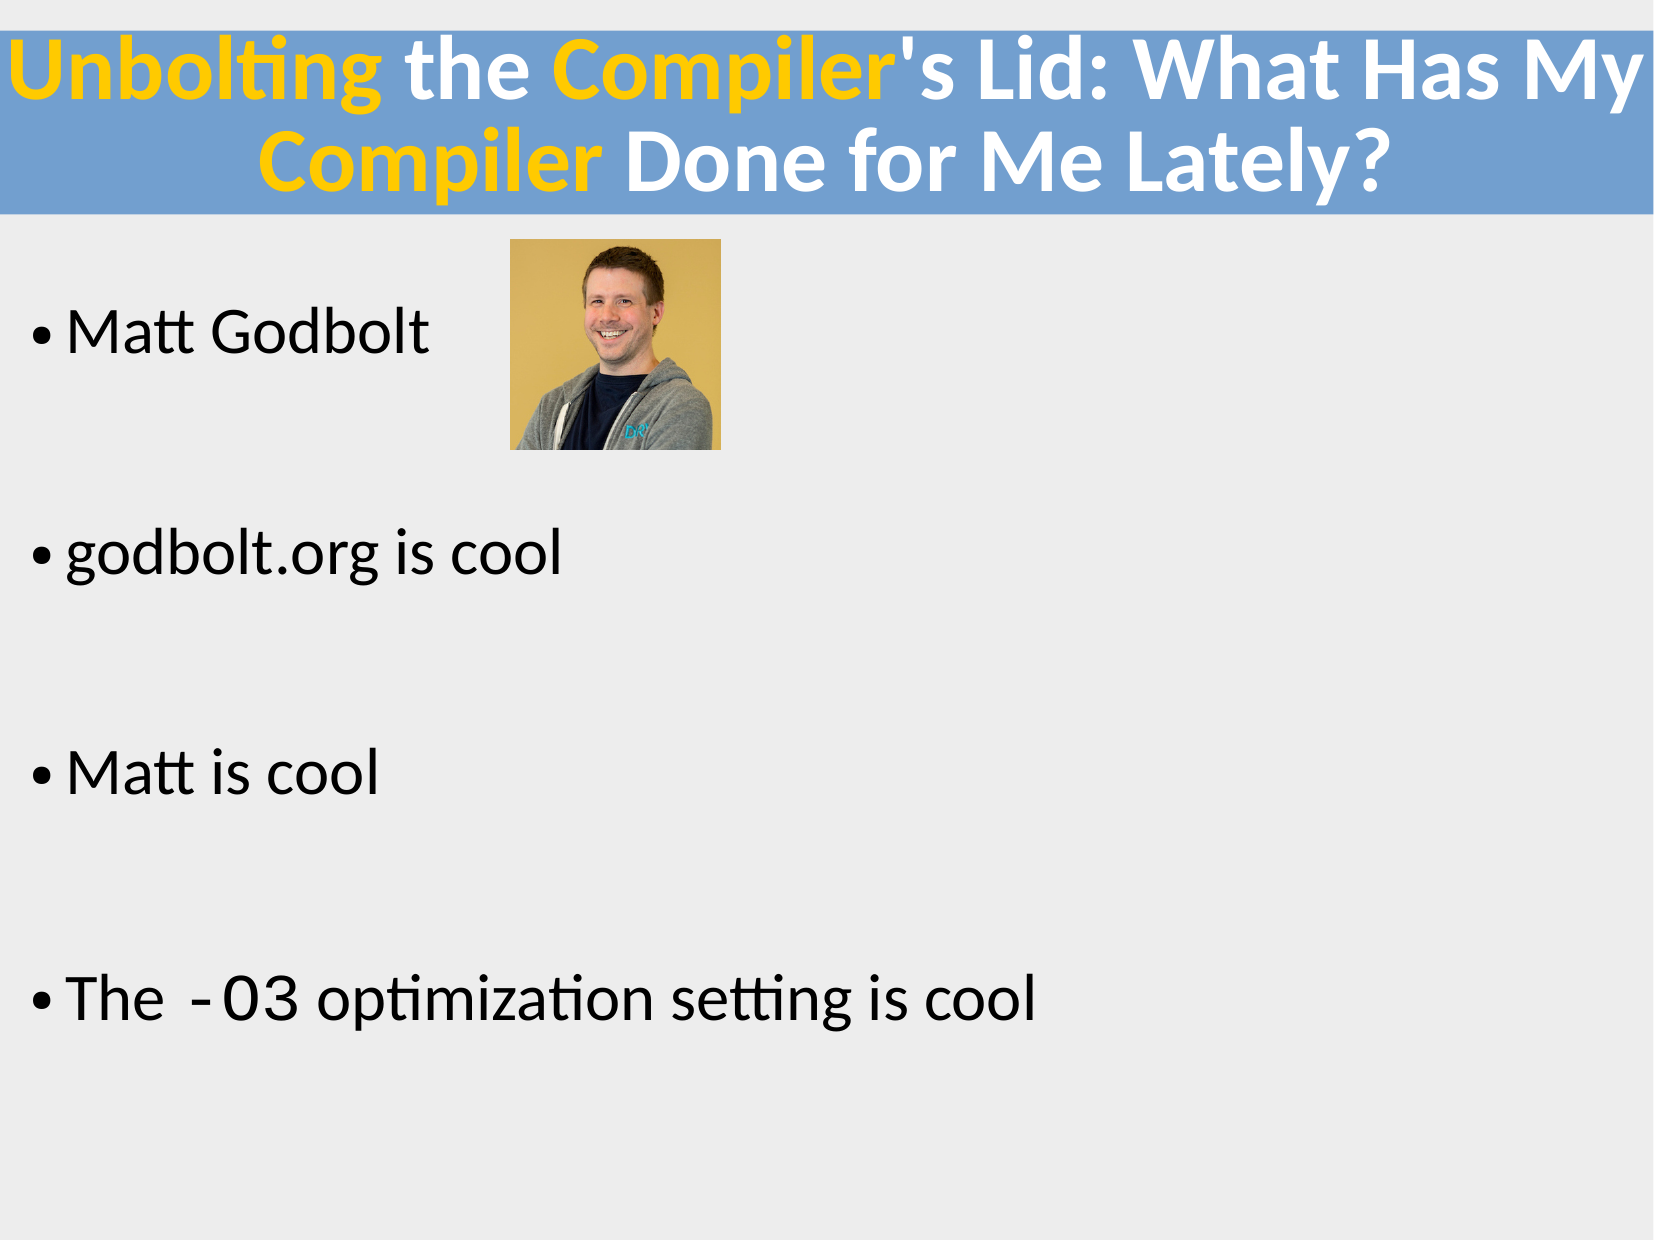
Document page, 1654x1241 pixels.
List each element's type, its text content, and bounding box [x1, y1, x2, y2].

text_box Matt Godbolt godbolt.org is cool Matt is cool The -O3 optimization setting is cool [15, 296, 1636, 1105]
title Unbolting the Compiler's Lid: What Has My Compiler Done for Me Lately? [0, 30, 1654, 215]
picture [510, 239, 721, 451]
